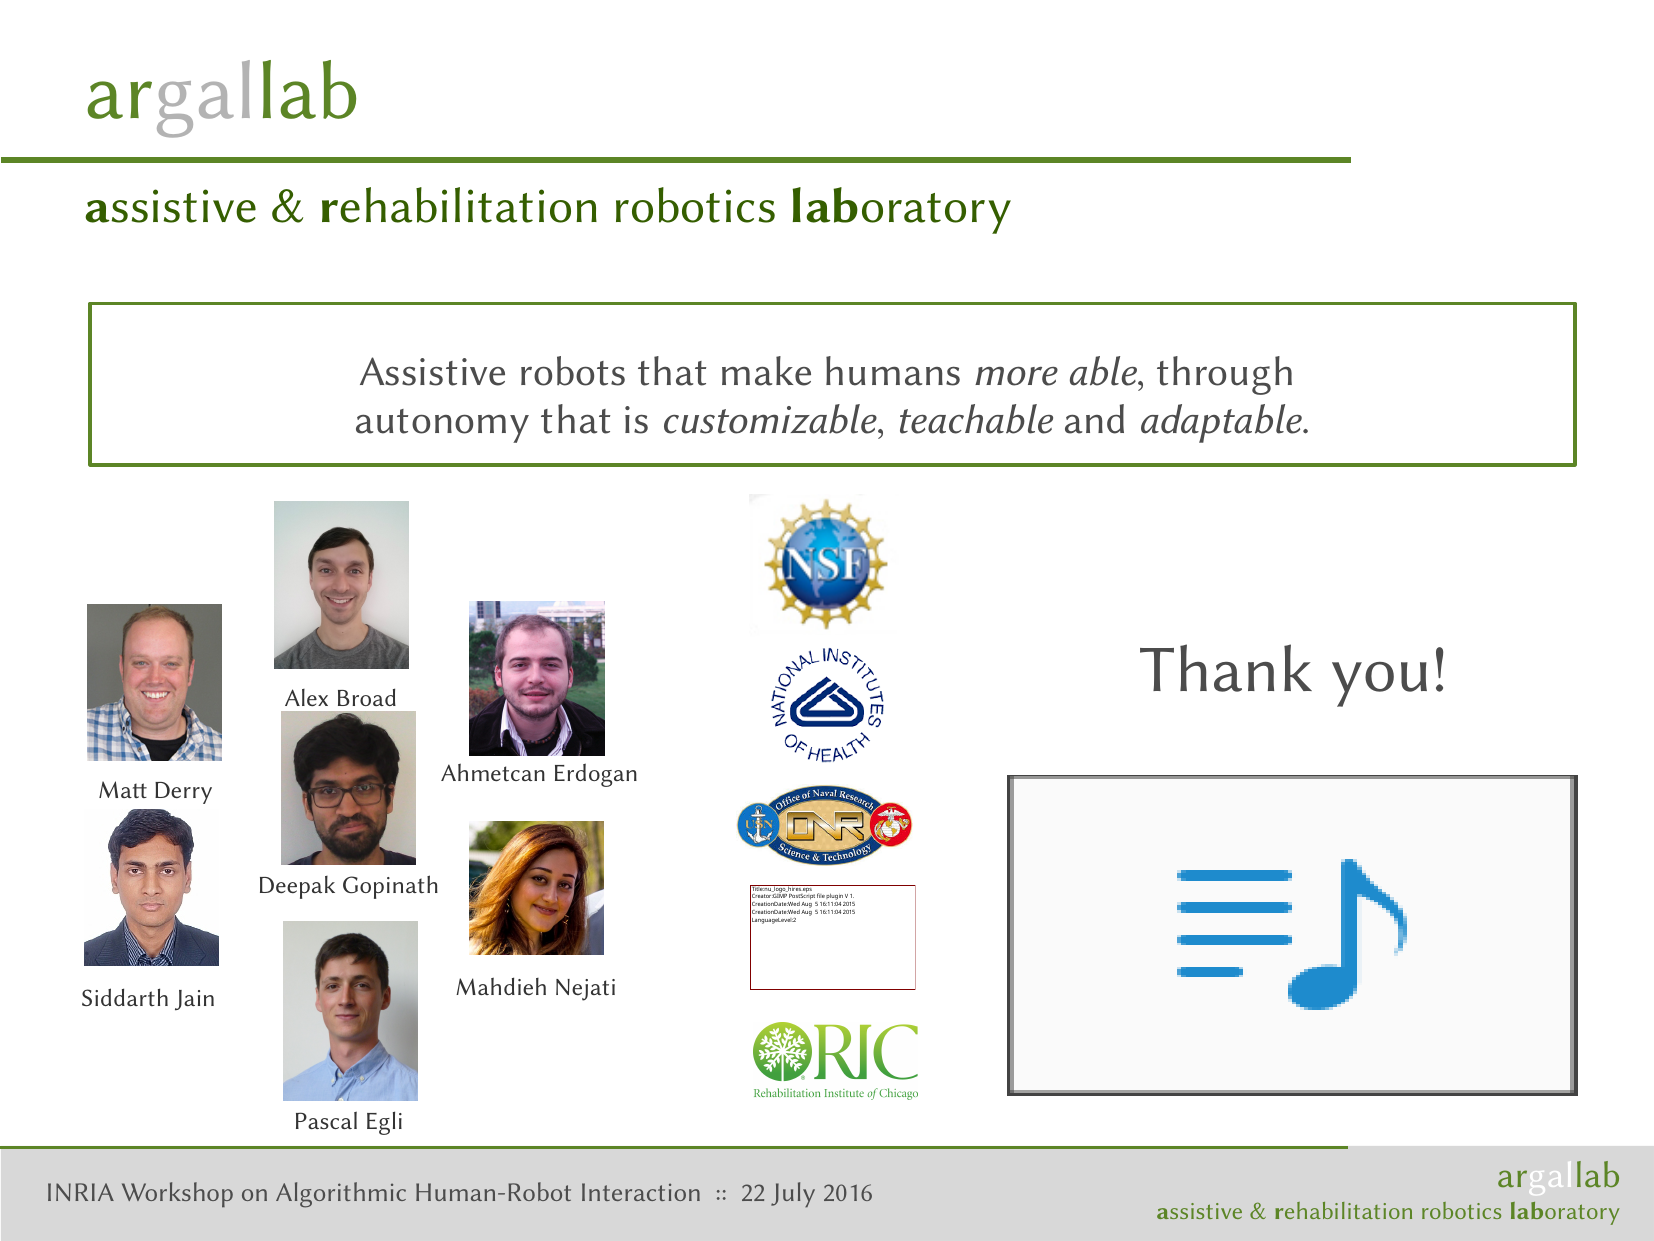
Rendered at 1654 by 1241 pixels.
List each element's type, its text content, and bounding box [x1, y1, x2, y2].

text_box argallab assistive & rehabilitation robotics laboratory [69, 36, 1621, 247]
picture [87, 604, 222, 755]
picture [749, 884, 916, 990]
text_box Pascal Egli [230, 1099, 467, 1190]
picture [749, 494, 902, 774]
picture [274, 501, 409, 662]
text_box Matt Derry [61, 755, 250, 814]
text_box Assistive robots that make humans more able, through autonomy that is customizable, teachable and adaptable. [90, 303, 1576, 466]
text_box Deepak Gopinath [230, 863, 467, 954]
text_box Alex Broad [240, 662, 443, 722]
picture [753, 1022, 918, 1101]
picture [469, 601, 605, 751]
picture [281, 711, 416, 863]
text_box Mahdieh Nejati [420, 951, 652, 1010]
text_box [1006, 774, 1580, 1097]
picture [736, 784, 913, 866]
picture [84, 809, 219, 962]
text_box Siddarth Jain [47, 962, 250, 1022]
picture [283, 921, 418, 1099]
text_box Thank you! [1110, 586, 1477, 774]
text_box Ahmetcan Erdogan [417, 751, 663, 826]
picture [469, 821, 604, 955]
